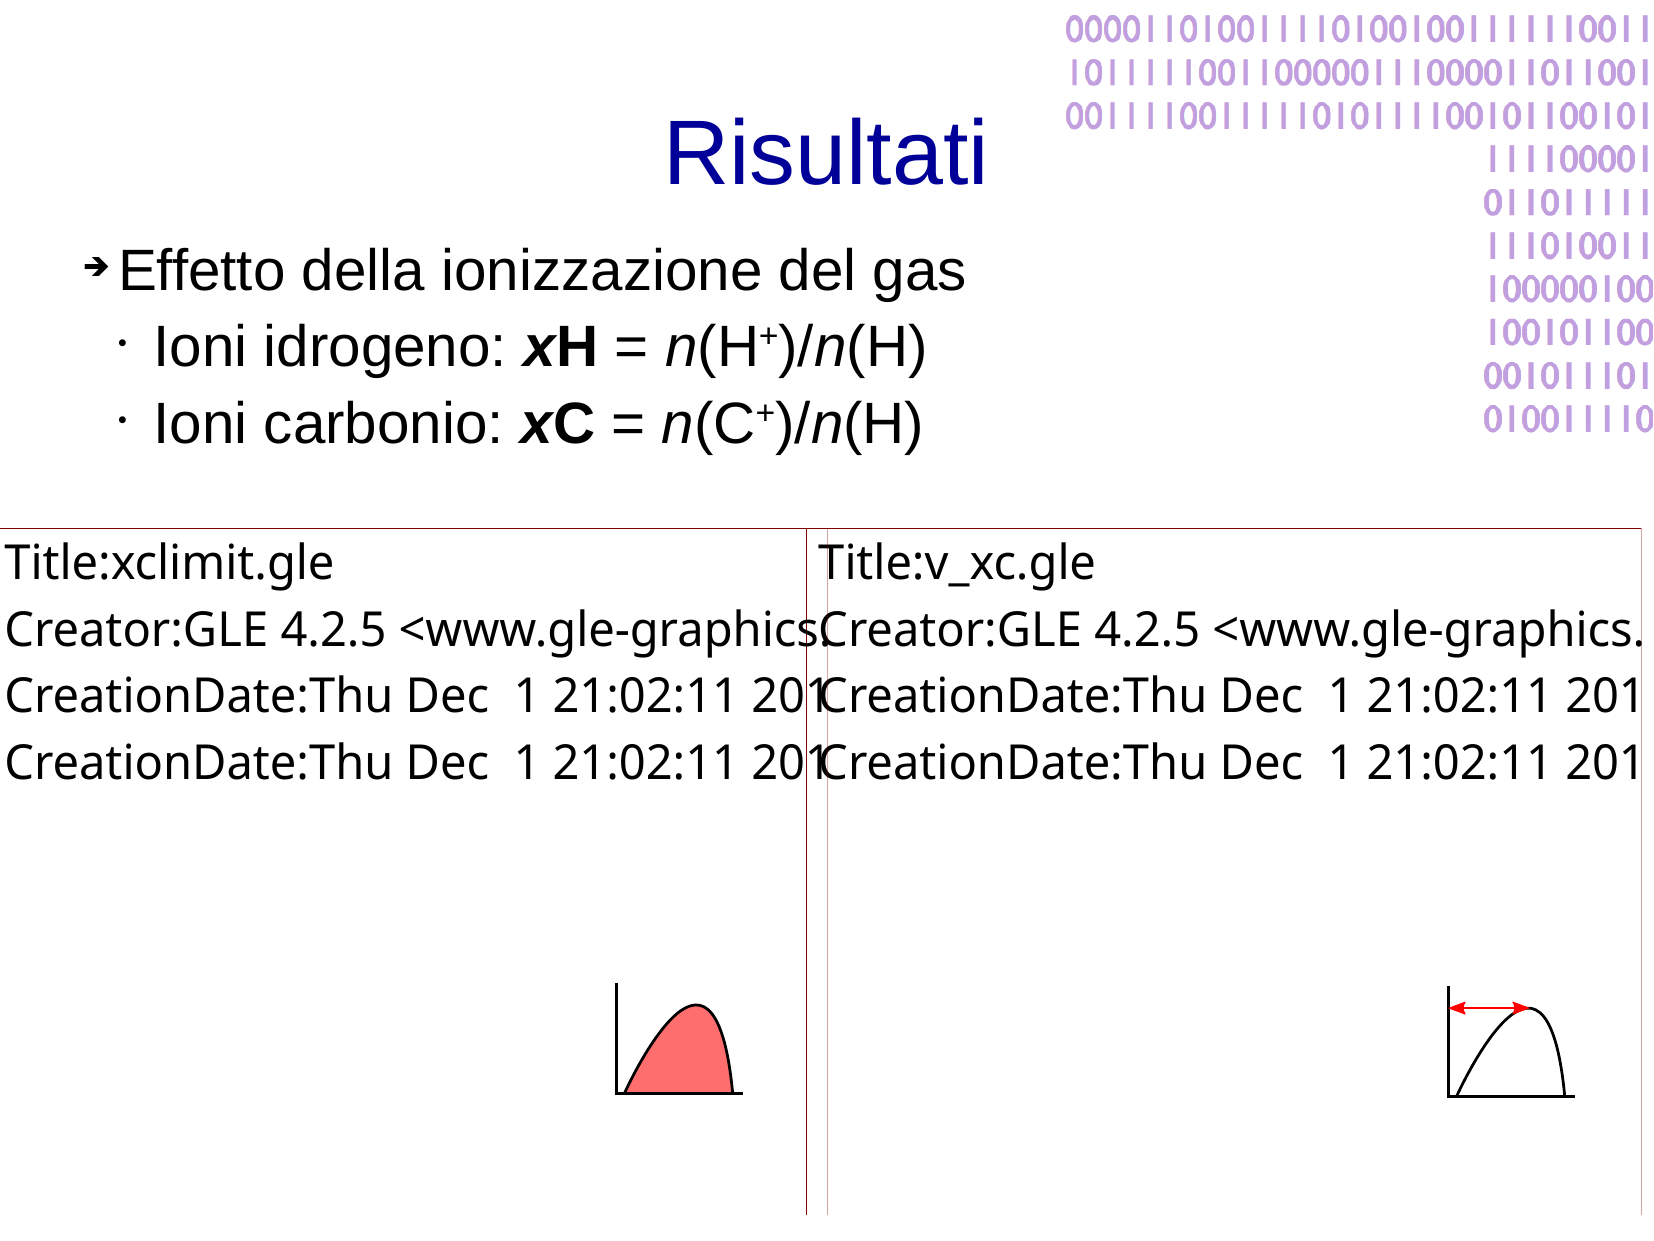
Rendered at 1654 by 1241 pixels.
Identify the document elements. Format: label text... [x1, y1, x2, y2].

text_box Effetto della ionizzazione del gas Ioni idrogeno: xH = n(H+)/n(H) Ioni carbonio: xC = n(C+)/n(H) [82, 237, 1620, 525]
picture [0, 525, 1642, 1215]
chart [628, 655, 749, 718]
title Risultati [82, 49, 1012, 237]
picture [1012, 0, 1653, 513]
